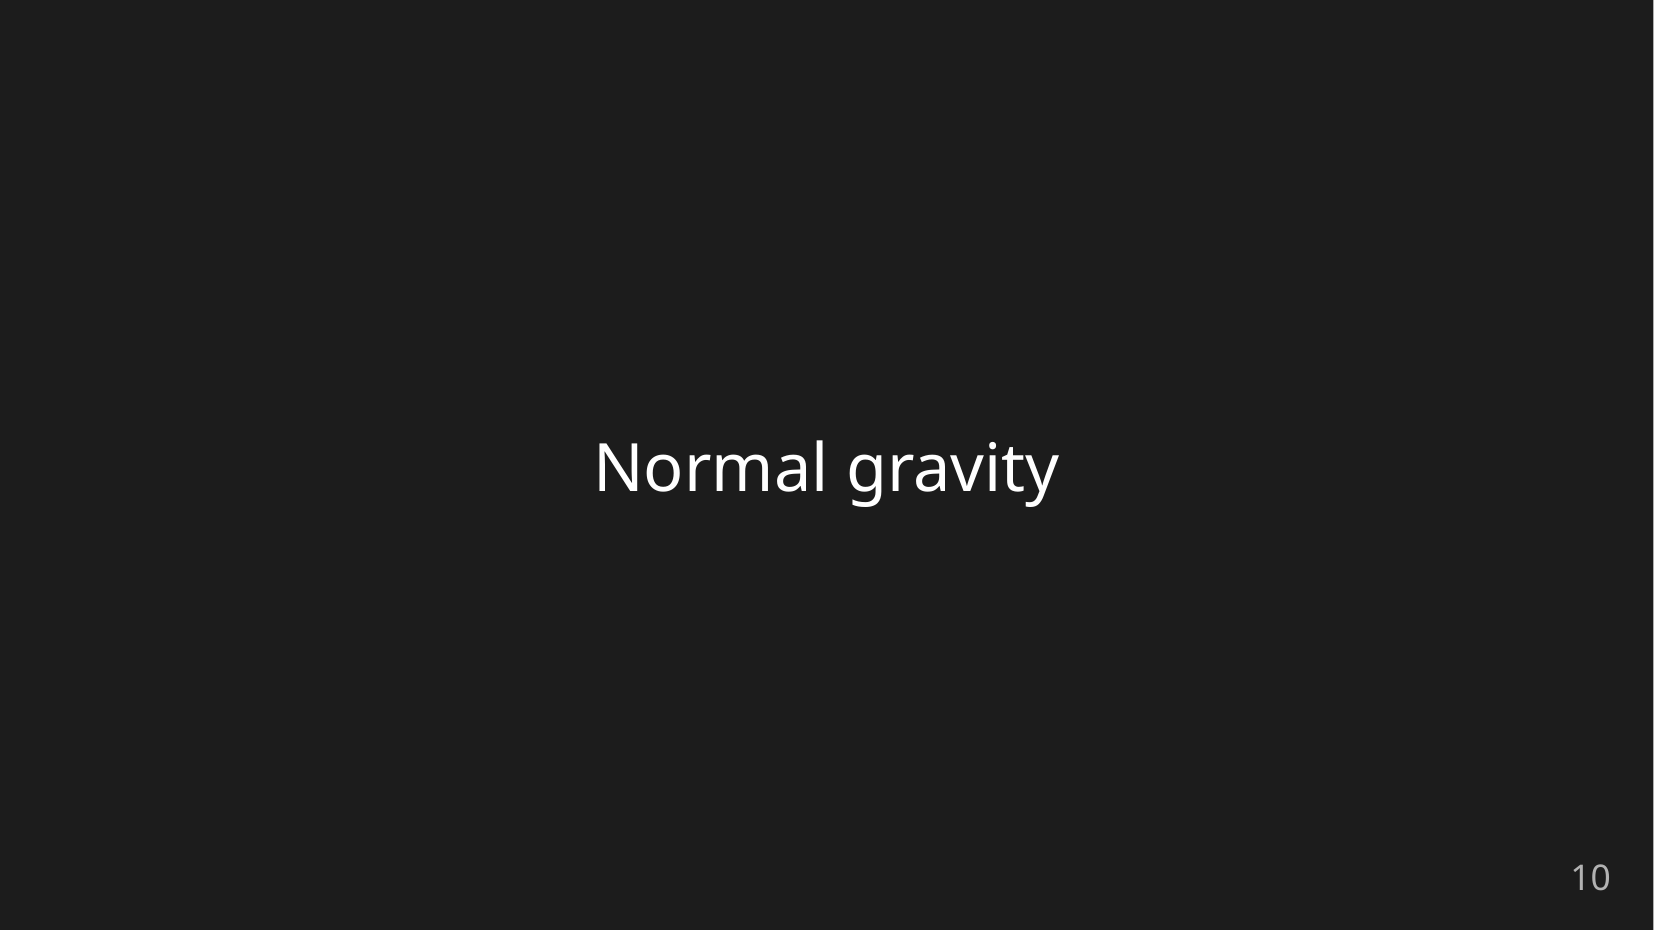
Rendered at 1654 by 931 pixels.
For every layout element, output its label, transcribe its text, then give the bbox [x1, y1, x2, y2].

subtitle Normal gravity [82, 105, 1571, 826]
text_box <number> [1409, 845, 1626, 916]
